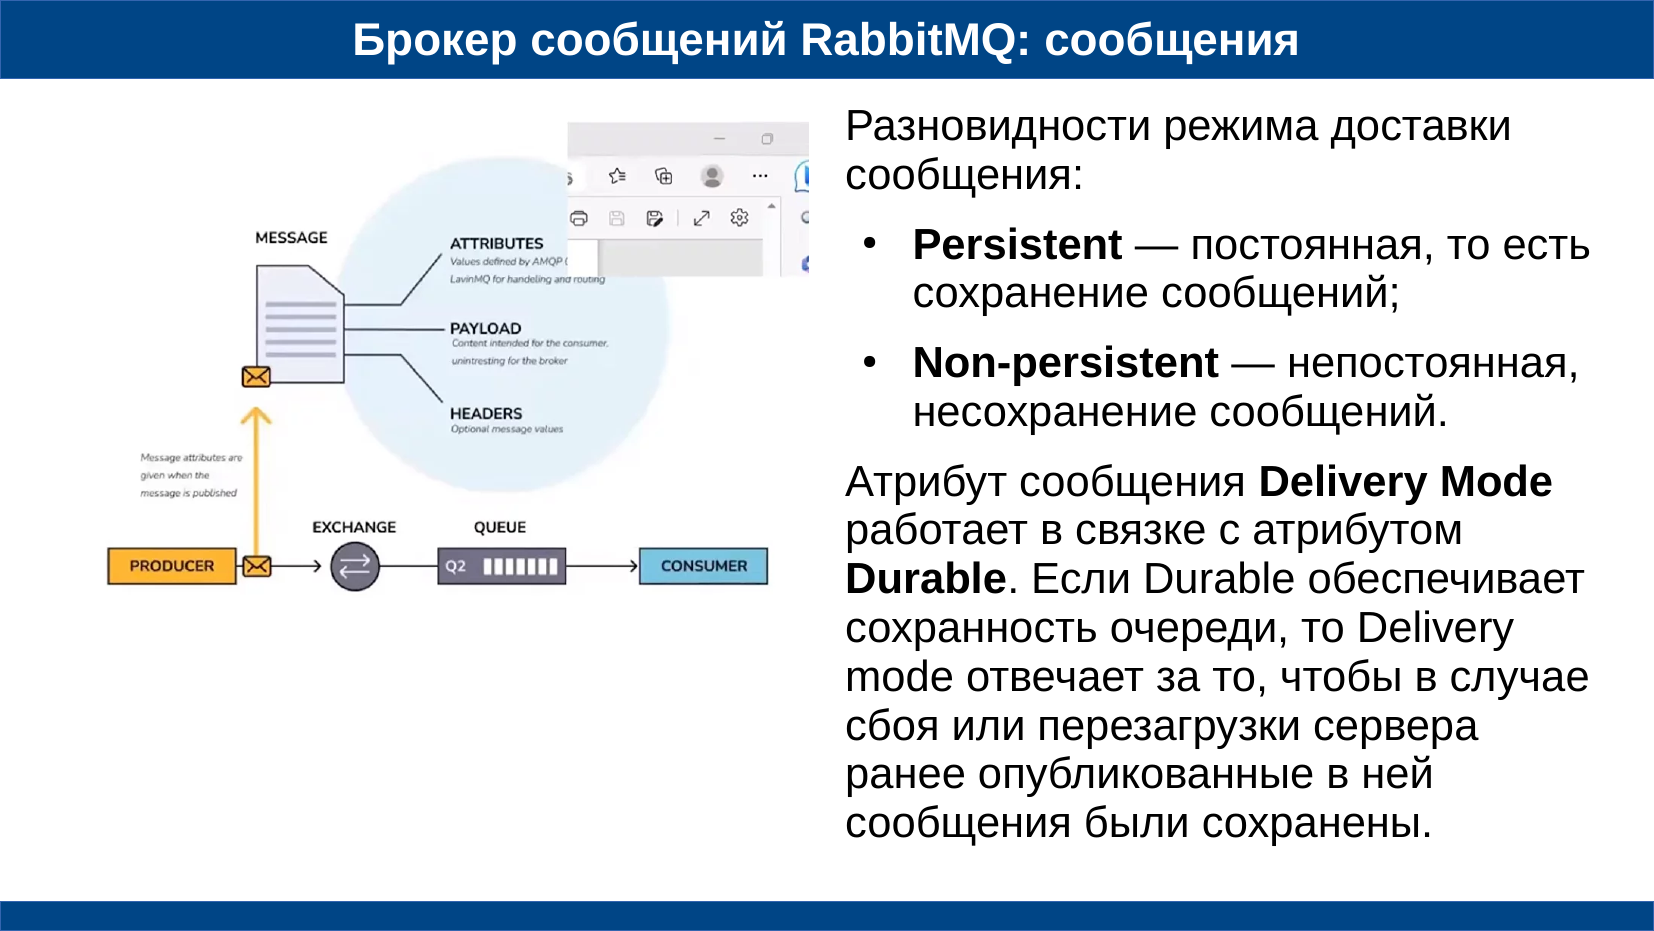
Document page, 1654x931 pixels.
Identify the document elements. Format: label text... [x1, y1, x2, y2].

title Брокер сообщений RabbitMQ: сообщения [0, 0, 1654, 79]
picture [82, 101, 809, 641]
list Разновидности режима доставки сообщения: Persistent — постоянная, то есть сохранение сообщений; Non-persistent — непостоянная, несохранение сообщений. Атрибут сообщения Delivery Mode работает в связке с атрибутом Durable. Если Durable обеспечивает сохранность очереди, то Delivery mode отвечает за то, чтобы в случае сбоя или перезагрузки сервера ранее опубликованные в ней сообщения были сохранены. [845, 101, 1606, 856]
